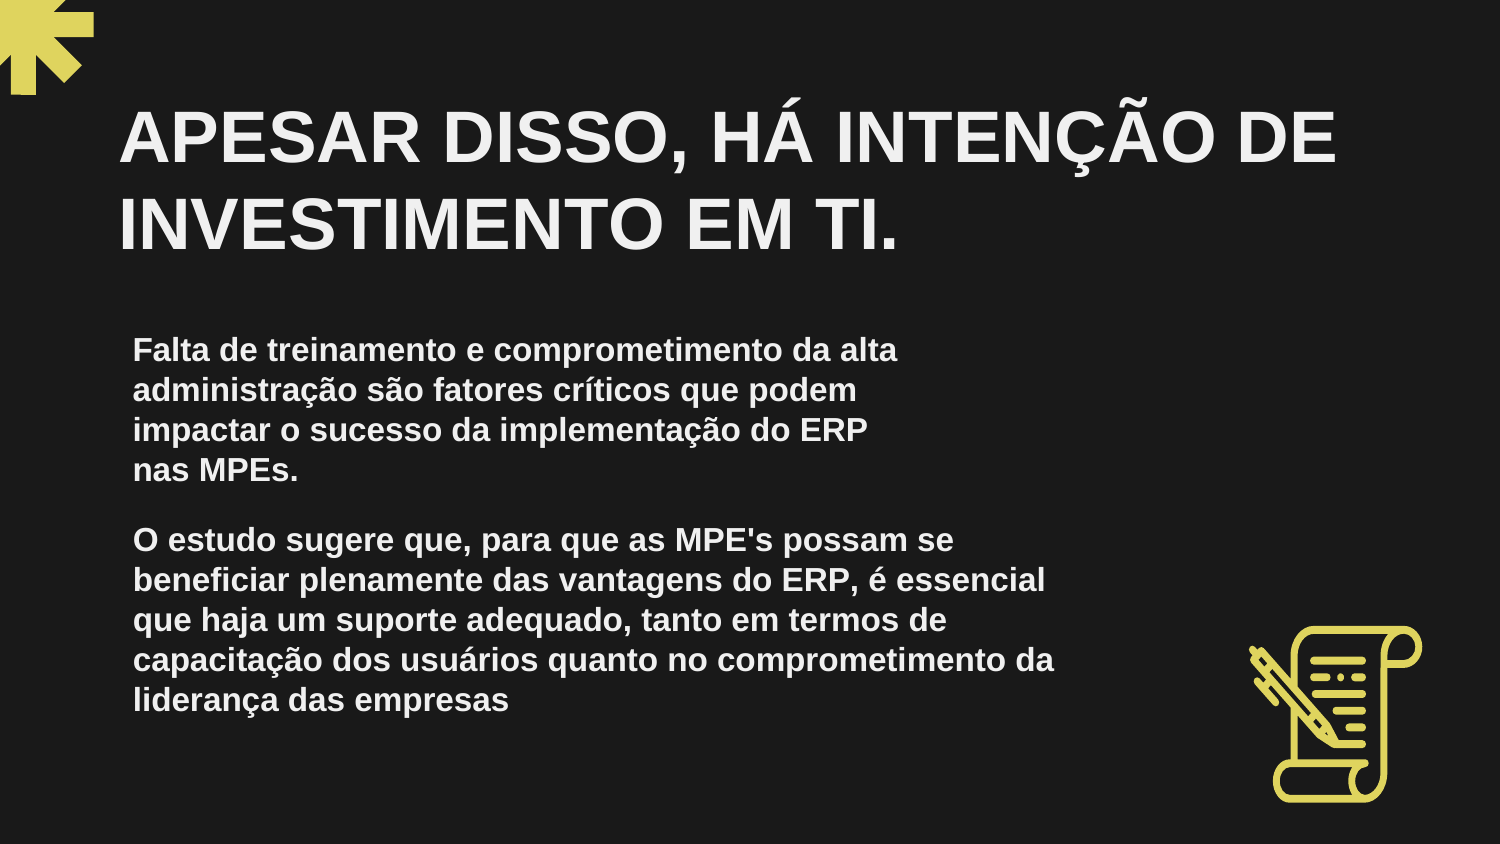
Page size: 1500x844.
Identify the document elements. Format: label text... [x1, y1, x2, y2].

text_box Falta de treinamento e comprometimento da alta administração são fatores críticos que podem impactar o sucesso da implementação do ERP nas MPEs. [117, 320, 939, 498]
text_box O estudo sugere que, para que as MPE's possam se beneficiar plenamente das vantagens do ERP, é essencial que haja um suporte adequado, tanto em termos de capacitação dos usuários quanto no comprometimento da liderança das empresas [117, 510, 1128, 728]
text_box [1248, 625, 1423, 803]
title APESAR DISSO, HÁ INTENÇÃO DE INVESTIMENTO EM TI. [118, 89, 1382, 165]
